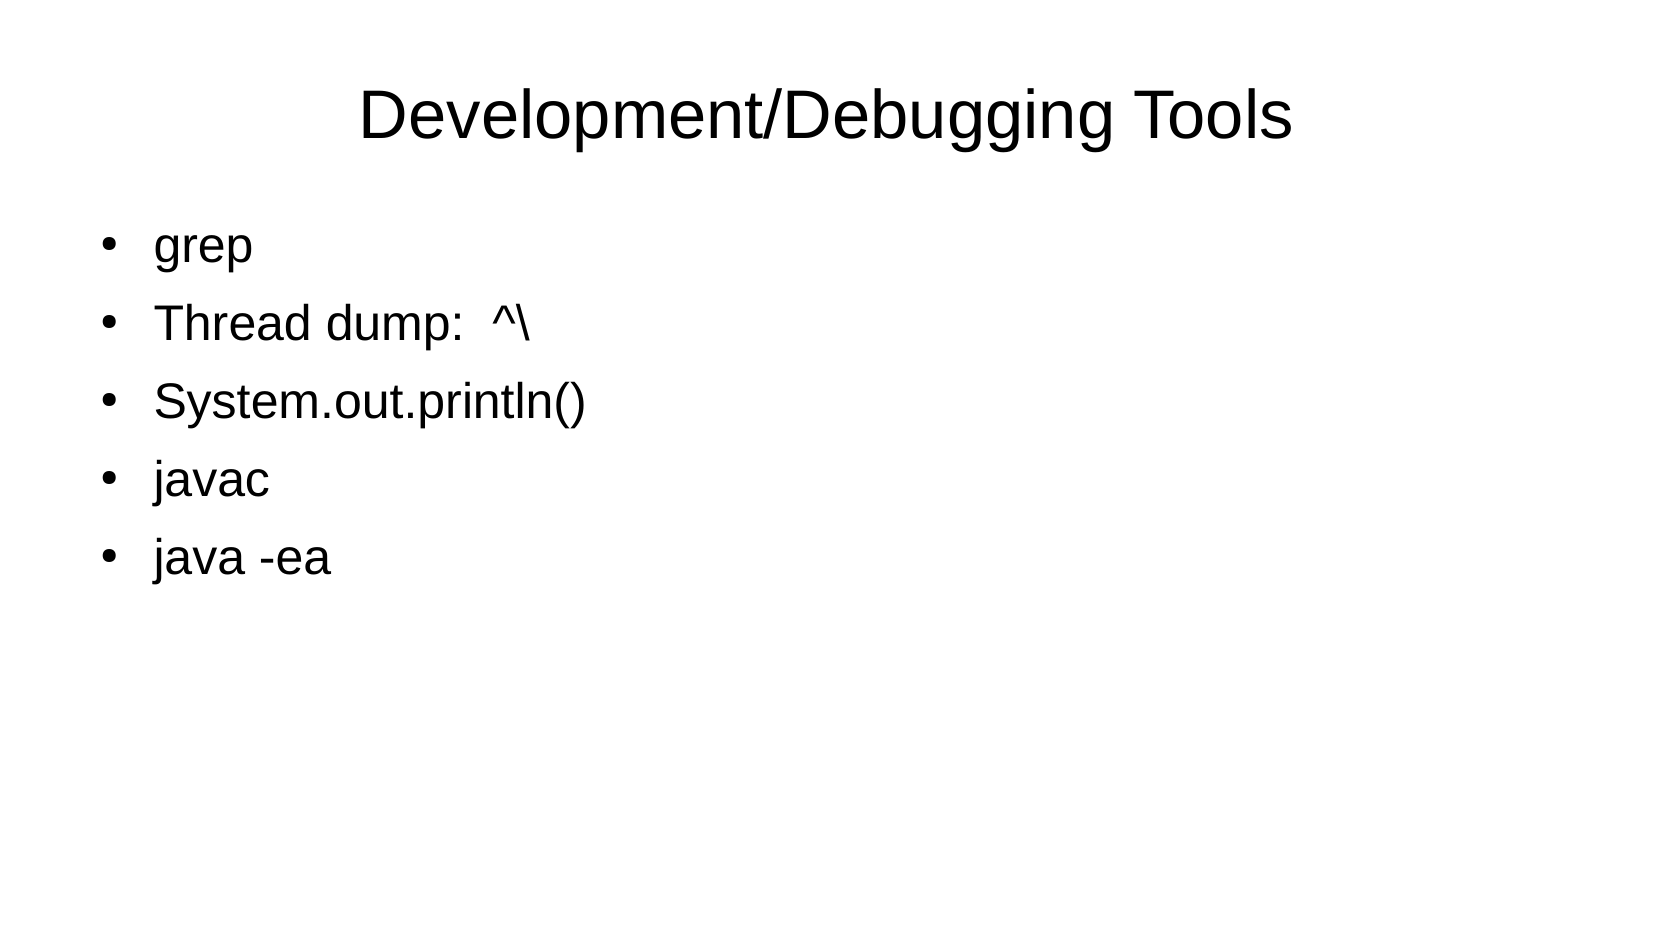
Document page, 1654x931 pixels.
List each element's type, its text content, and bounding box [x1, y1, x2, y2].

title Development/Debugging Tools [82, 37, 1571, 193]
list grep Thread dump: ^\ System.out.println() javac java -ea [82, 217, 1571, 758]
